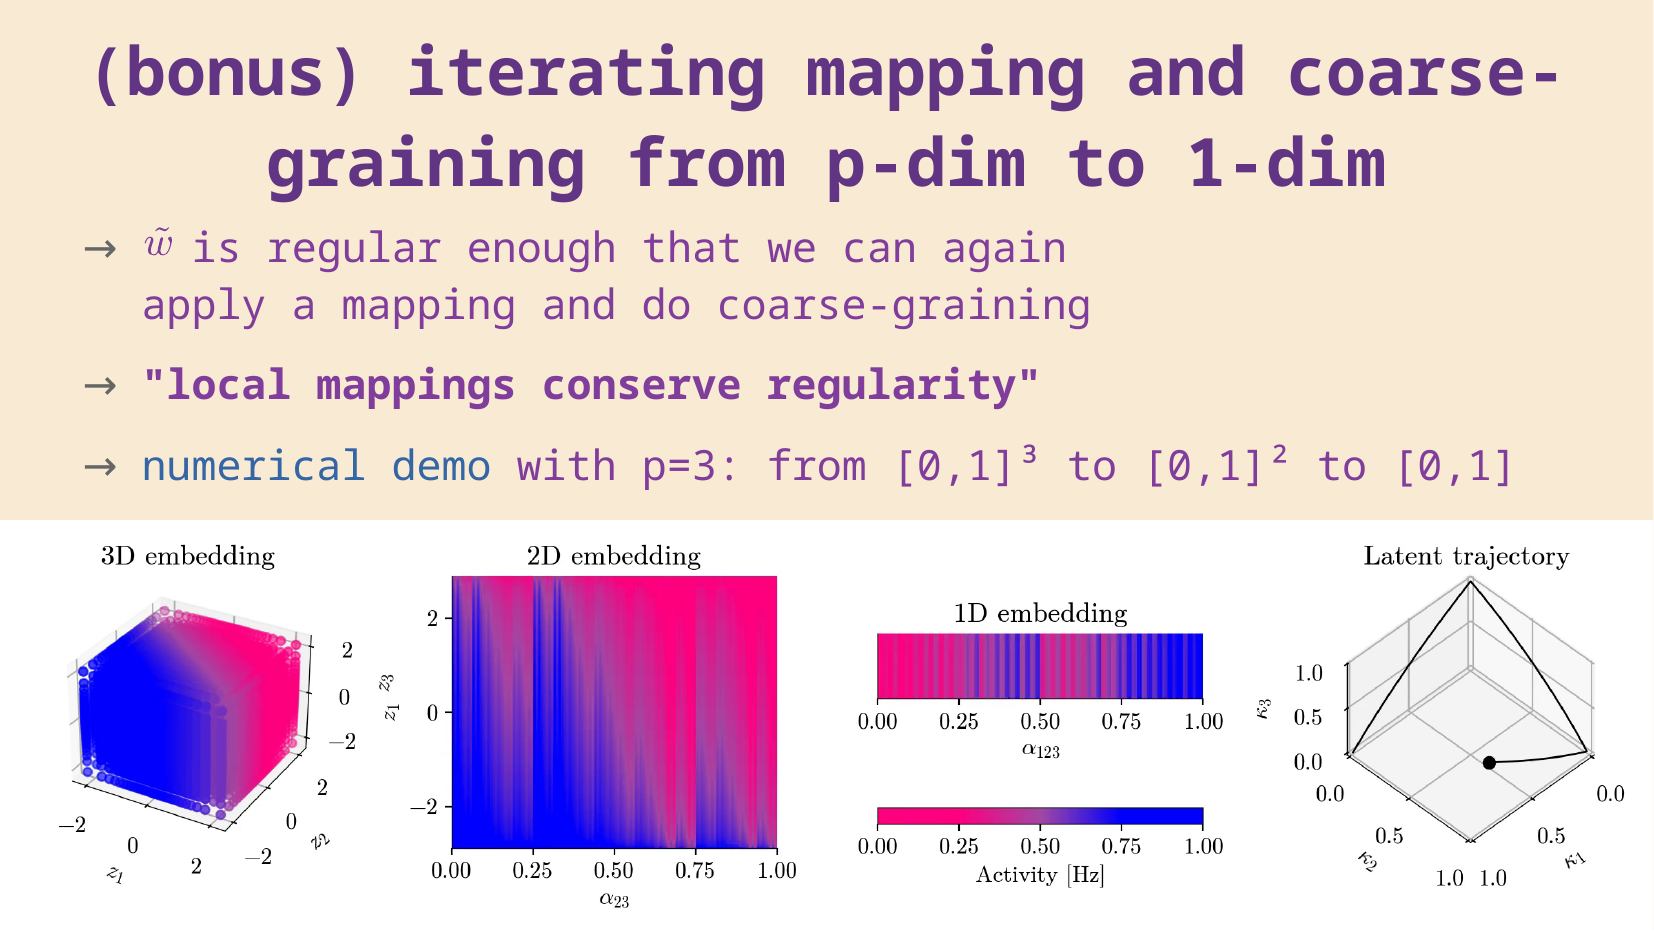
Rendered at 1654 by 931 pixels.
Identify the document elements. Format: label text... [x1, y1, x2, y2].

picture [0, 520, 1654, 931]
title (bonus) iterating mapping and coarse-graining from p-dim to 1-dim [82, 32, 1571, 197]
text_box [155, 227, 170, 232]
list is regular enough that we can again apply a mapping and do coarse-graining "local mappings conserve regularity" numerical demo with p=3: from [0,1]³ to [0,1]² to [0,1] [82, 217, 1605, 520]
text_box [144, 236, 172, 256]
